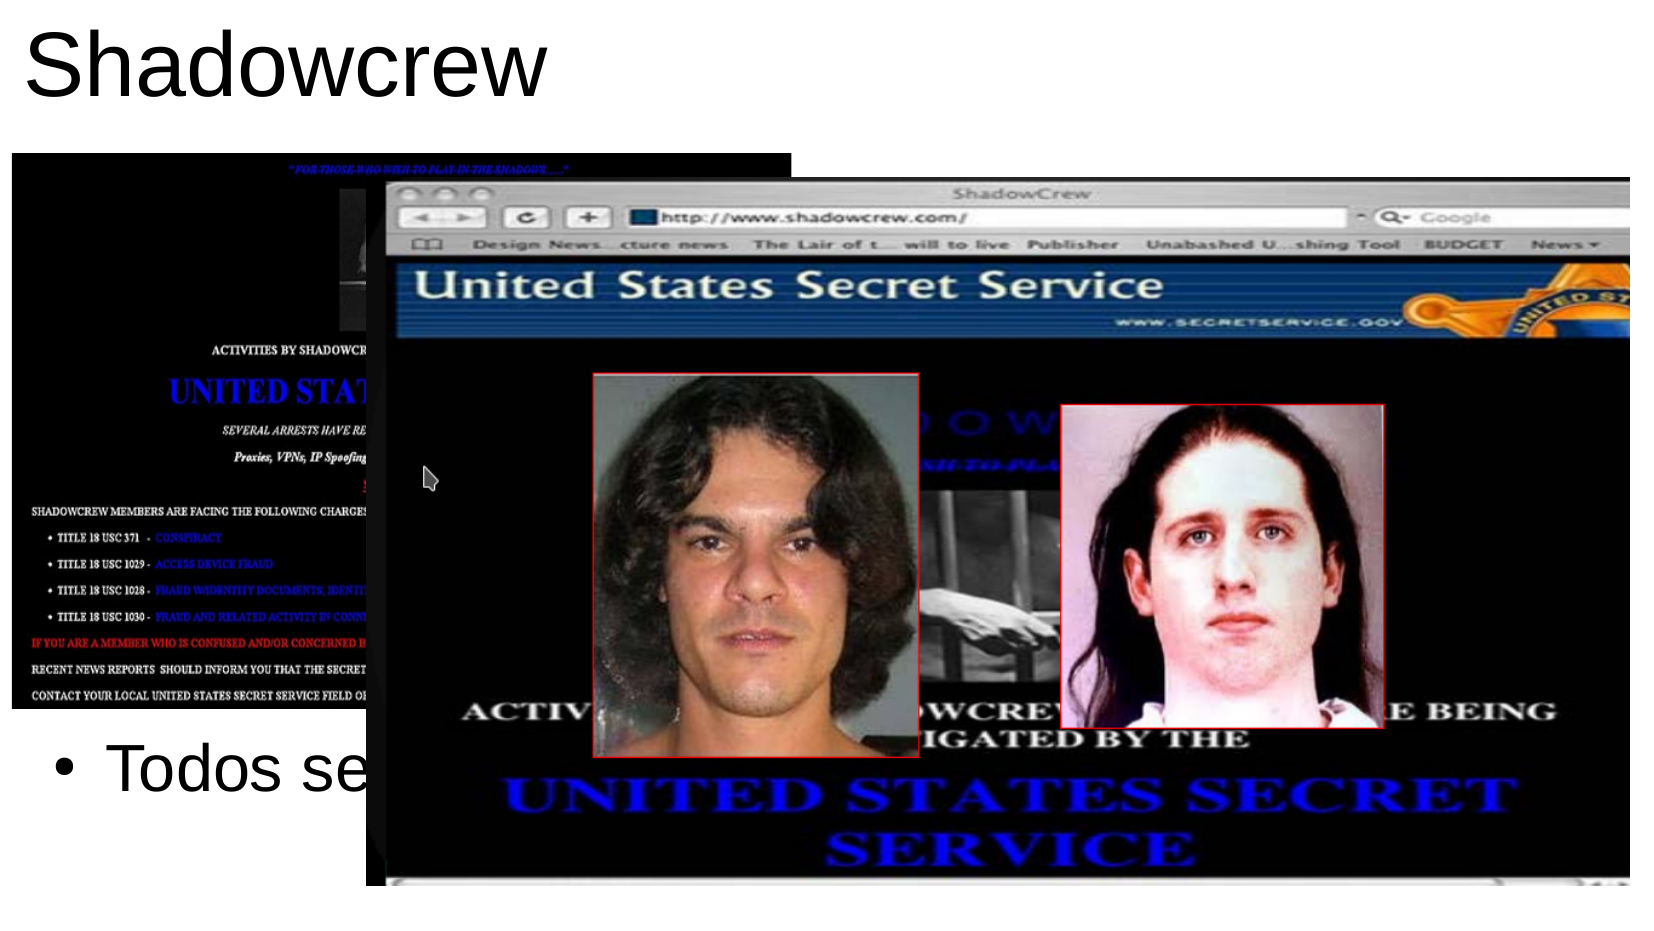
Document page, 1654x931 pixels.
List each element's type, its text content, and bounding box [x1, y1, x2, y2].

list Todos se fueron a este foro [34, 731, 366, 827]
title Shadowcrew [23, 11, 1589, 119]
picture [11, 153, 1630, 886]
